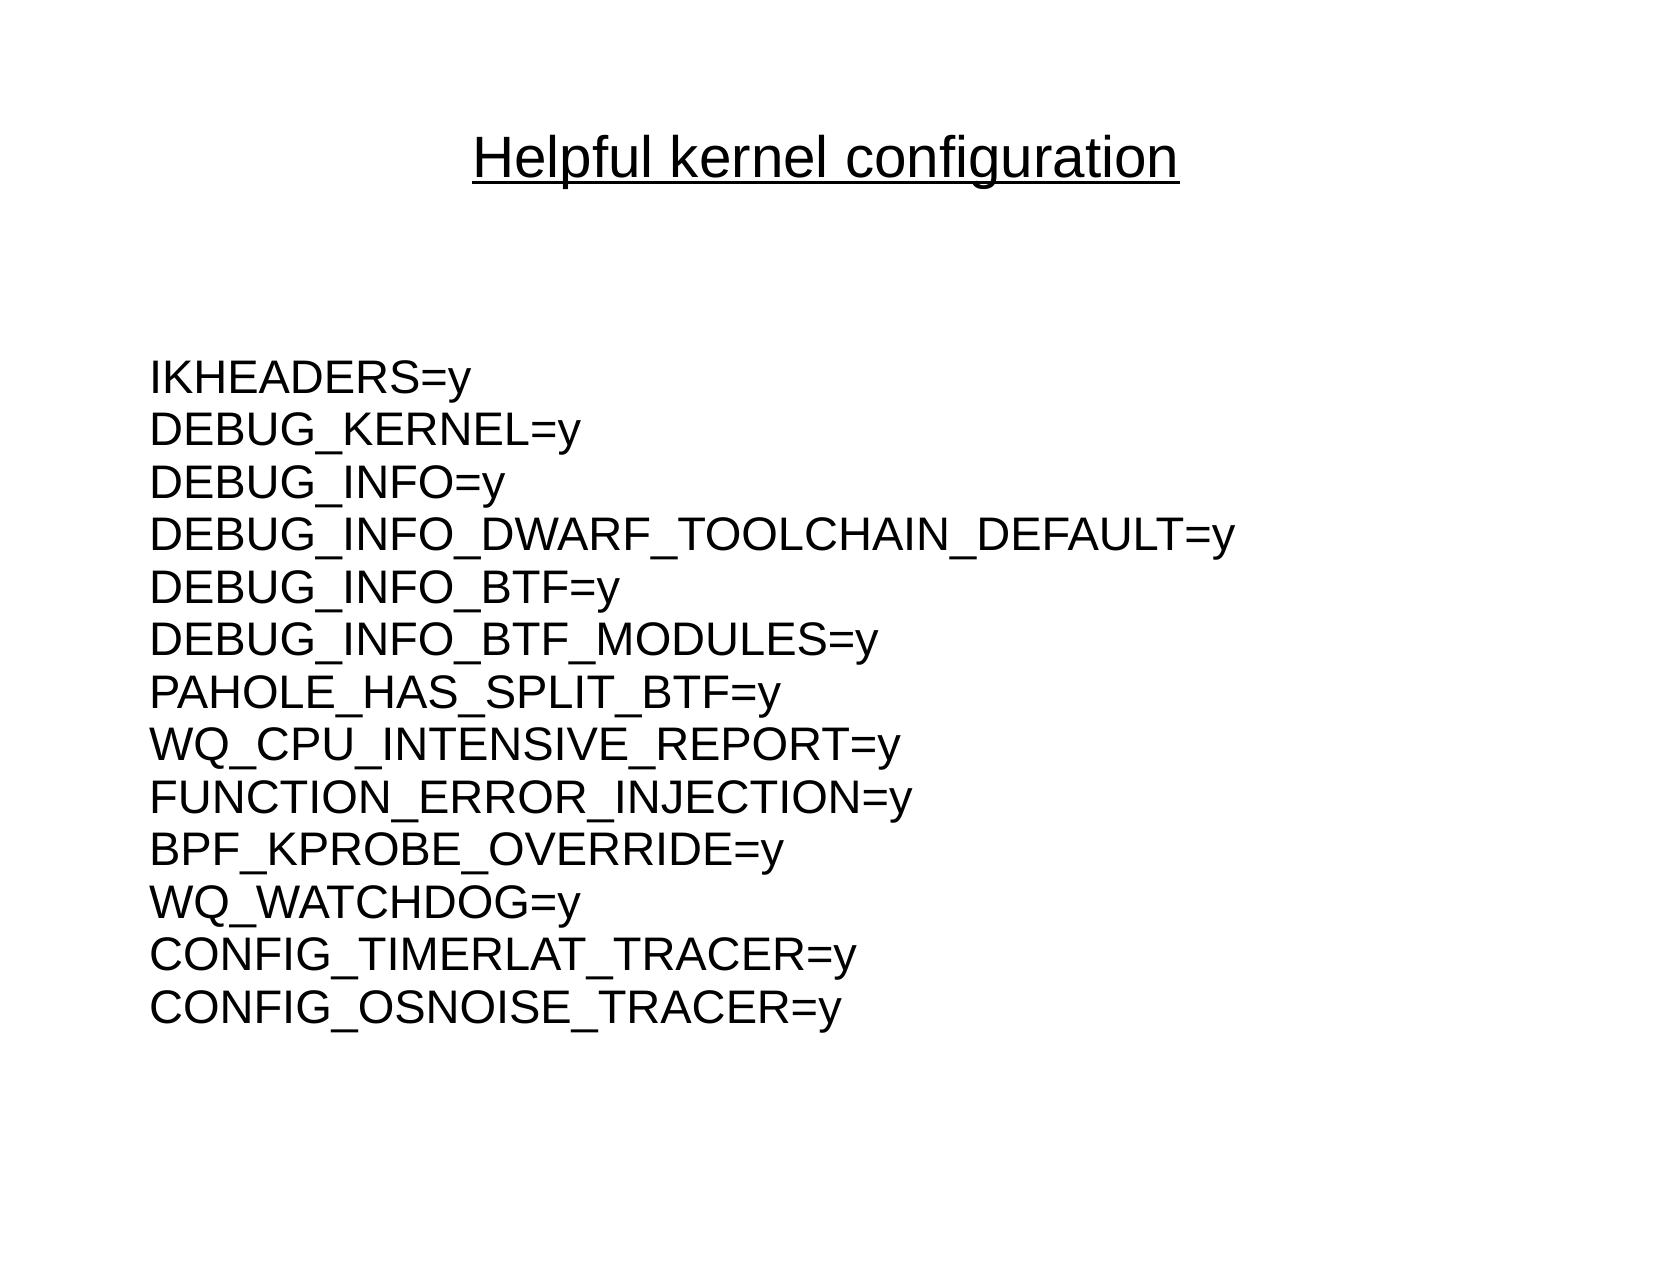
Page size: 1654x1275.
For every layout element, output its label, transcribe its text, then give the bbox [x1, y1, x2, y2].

title Helpful kernel configuration [82, 50, 1571, 264]
list IKHEADERS=y DEBUG_KERNEL=y DEBUG_INFO=y DEBUG_INFO_DWARF_TOOLCHAIN_DEFAULT=y DEBUG_INFO_BTF=y DEBUG_INFO_BTF_MODULES=y PAHOLE_HAS_SPLIT_BTF=y WQ_CPU_INTENSIVE_REPORT=y FUNCTION_ERROR_INJECTION=y BPF_KPROBE_OVERRIDE=y WQ_WATCHDOG=y CONFIG_TIMERLAT_TRACER=y CONFIG_OSNOISE_TRACER=y [82, 298, 1571, 1038]
